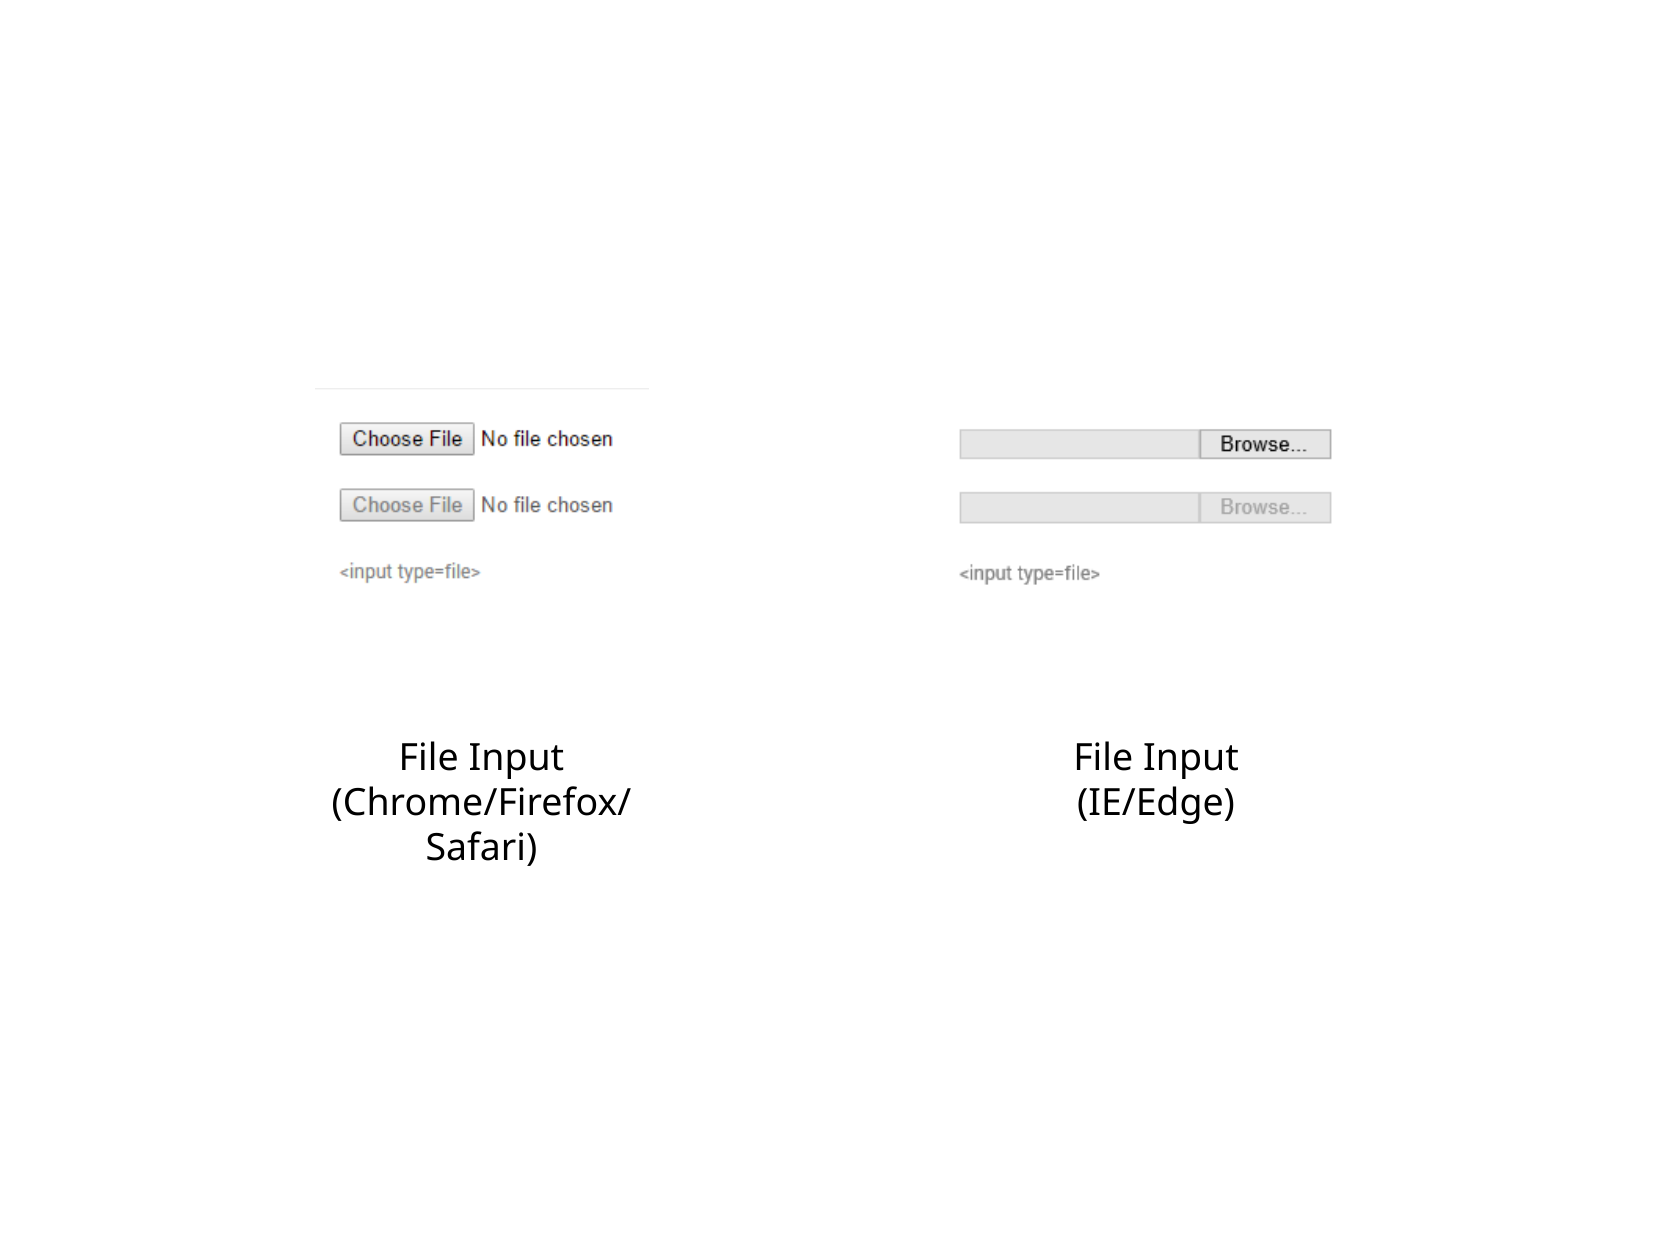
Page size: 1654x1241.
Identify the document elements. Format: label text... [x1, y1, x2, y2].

picture [938, 395, 1374, 621]
picture [315, 388, 649, 621]
text_box File Input (IE/Edge) [941, 725, 1372, 832]
text_box File Input (Chrome/Firefox/Safari) [266, 725, 697, 832]
